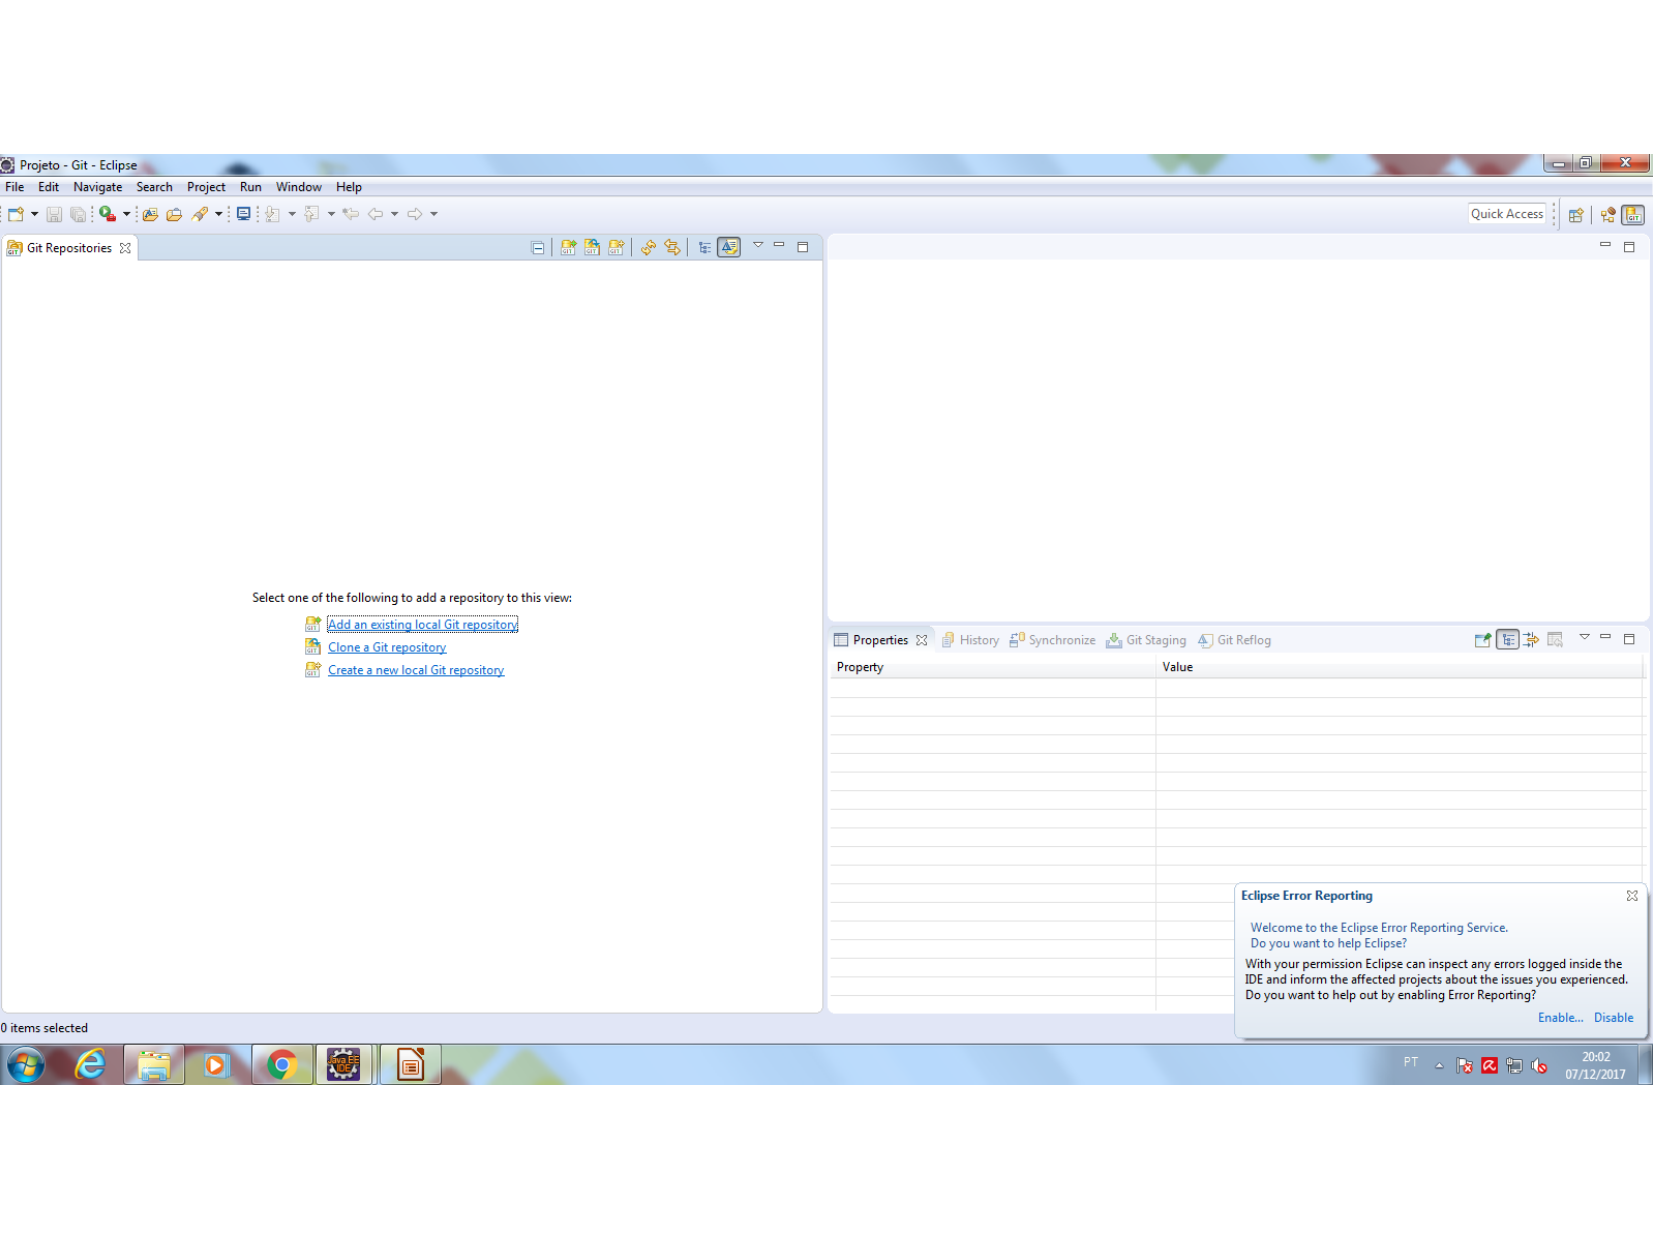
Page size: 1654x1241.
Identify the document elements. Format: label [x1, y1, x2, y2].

picture [0, 154, 1653, 1085]
